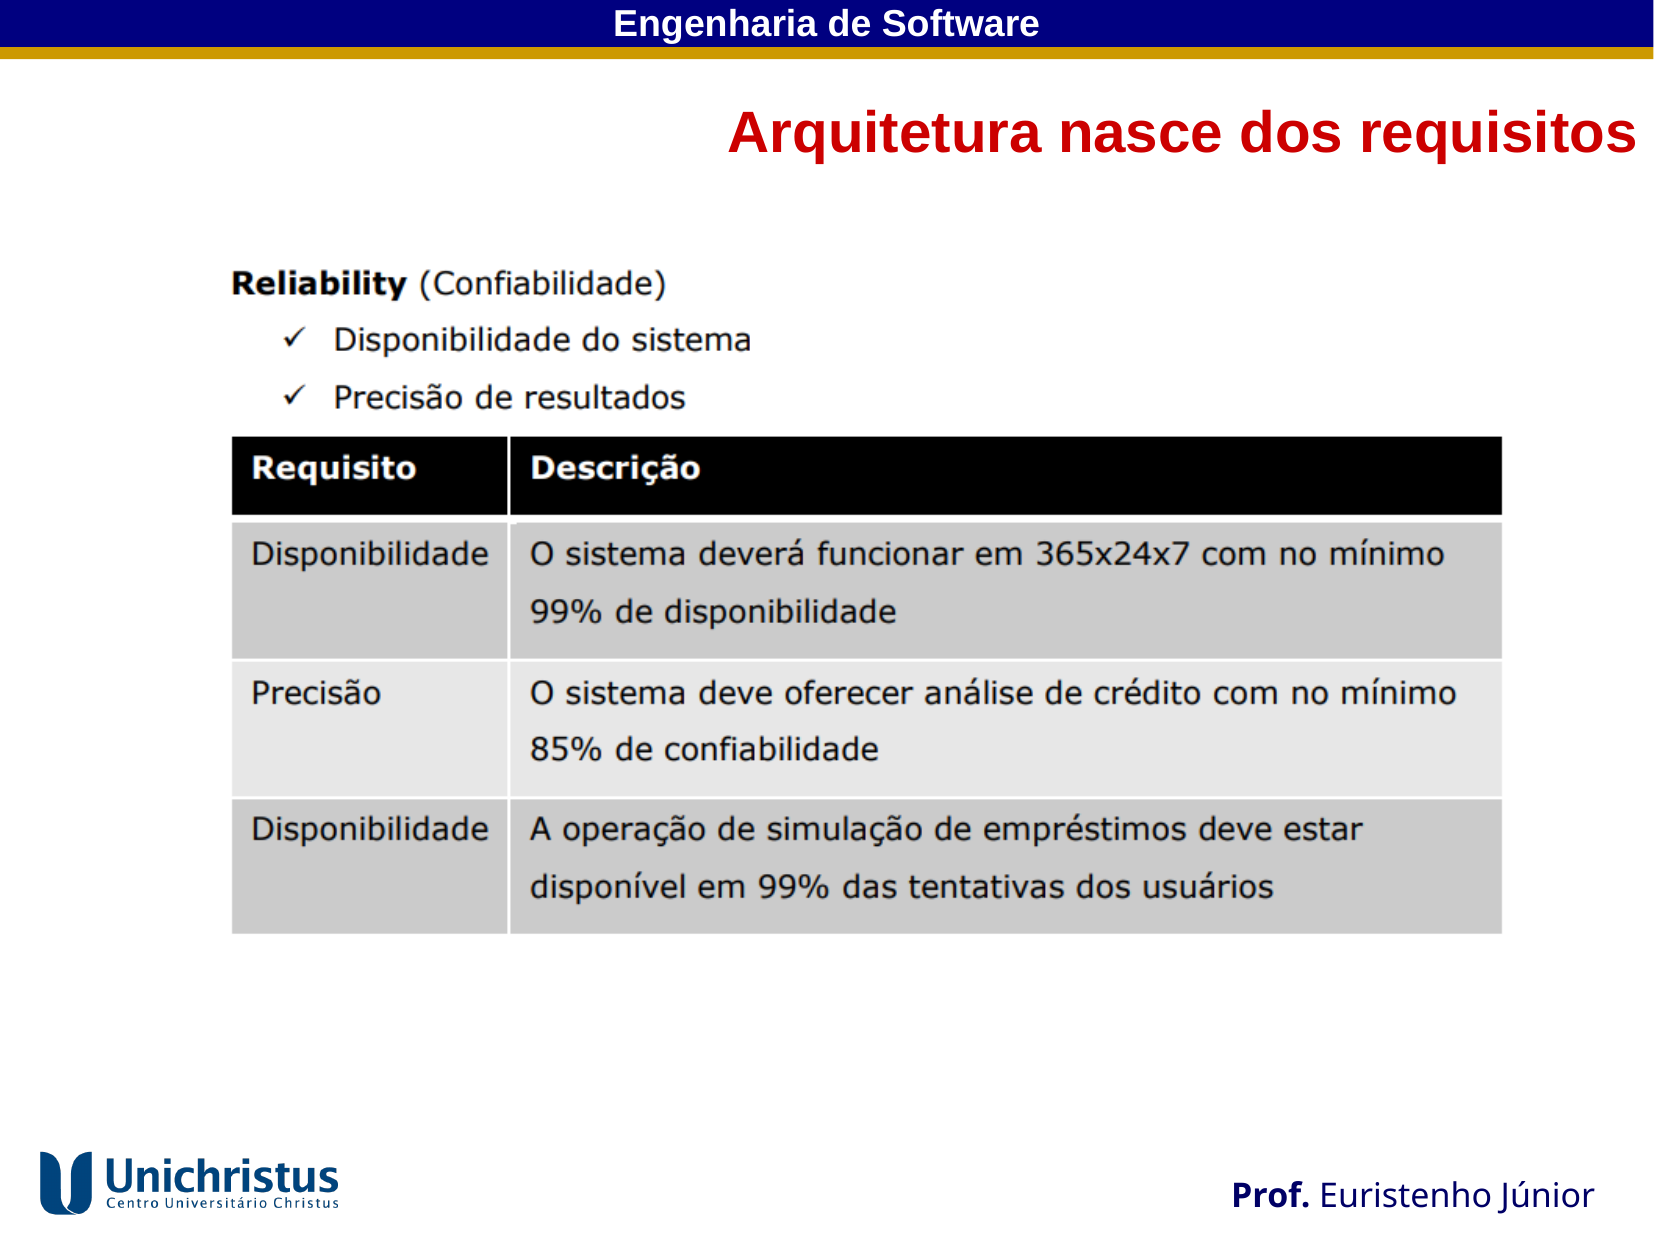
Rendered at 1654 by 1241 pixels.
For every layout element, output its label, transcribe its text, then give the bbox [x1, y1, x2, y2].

text_box Prof. Euristenho Júnior [1216, 1163, 1654, 1224]
text_box Engenharia de Software [0, 0, 1654, 47]
text_box Arquitetura nasce dos requisitos [713, 92, 1654, 173]
picture [35, 1148, 343, 1217]
text_box [0, 47, 1654, 60]
picture [212, 265, 1521, 945]
